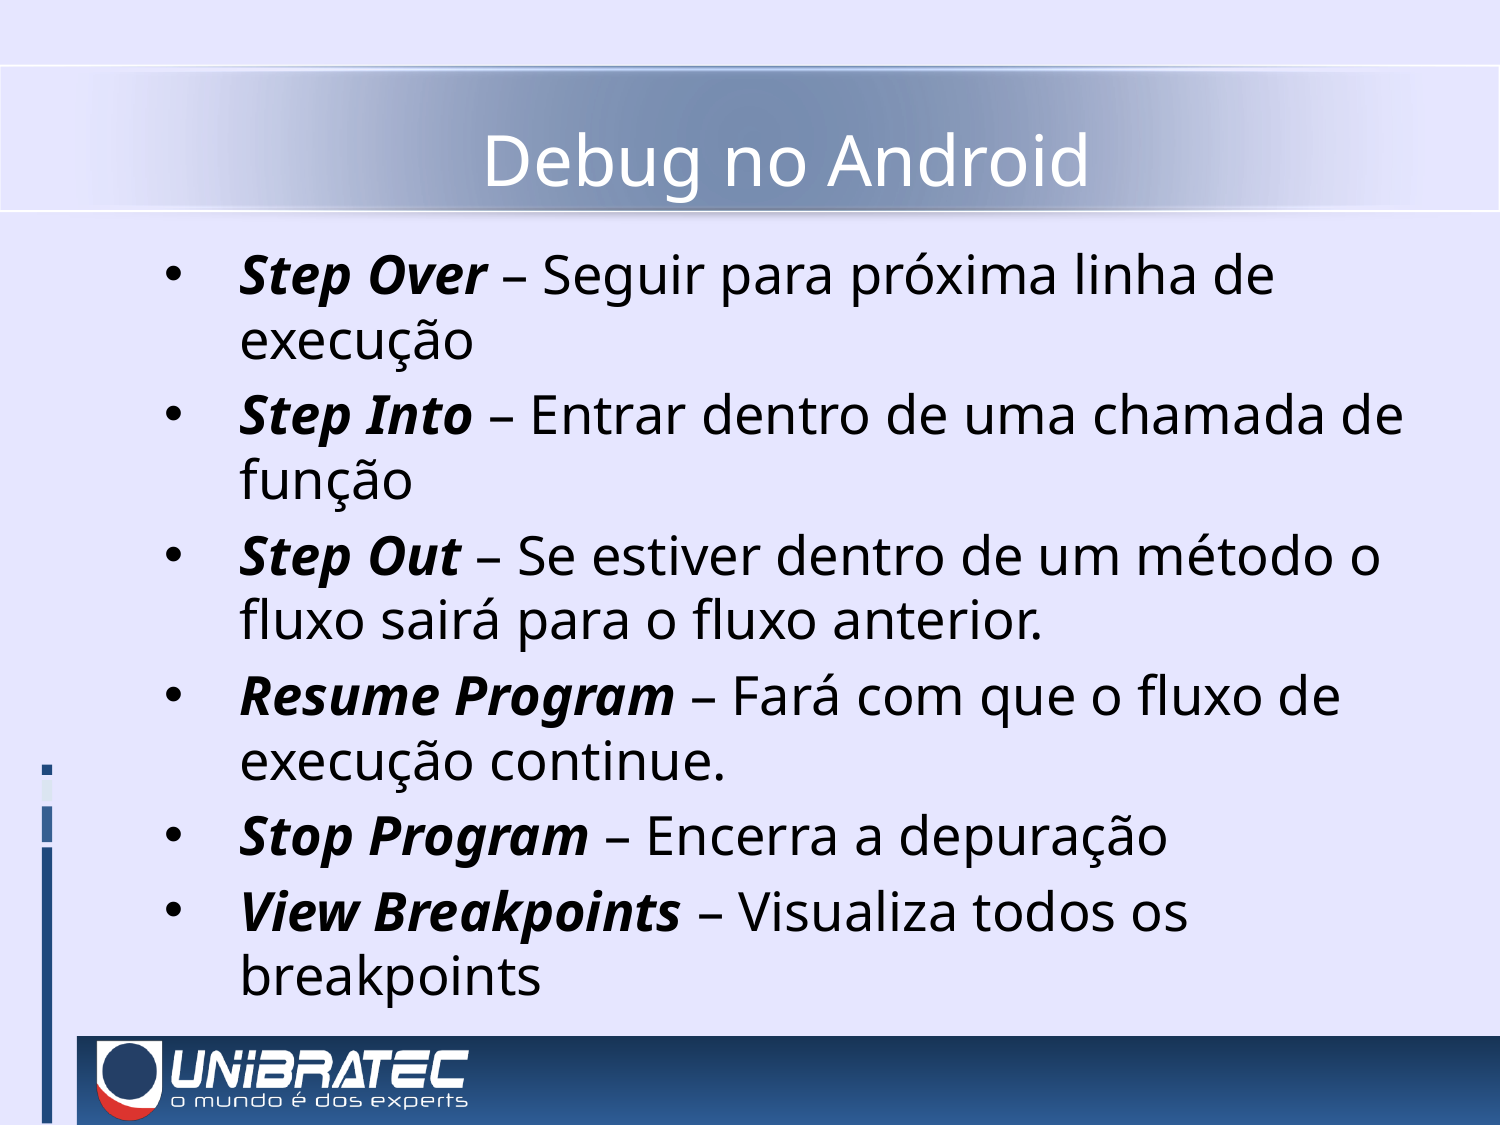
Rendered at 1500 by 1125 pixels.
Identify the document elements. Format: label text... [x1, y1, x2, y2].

picture [96, 1040, 469, 1121]
picture [0, 58, 1500, 227]
list Step Over – Seguir para próxima linha de execução Step Into – Entrar dentro de uma chamada de função Step Out – Se estiver dentro de um método o fluxo sairá para o fluxo anterior. Resume Program – Fará com que o fluxo de execução continue. Stop Program – Encerra a depuração View Breakpoints – Visualiza todos os breakpoints [150, 232, 1424, 981]
title Debug no Android [150, 84, 1424, 232]
